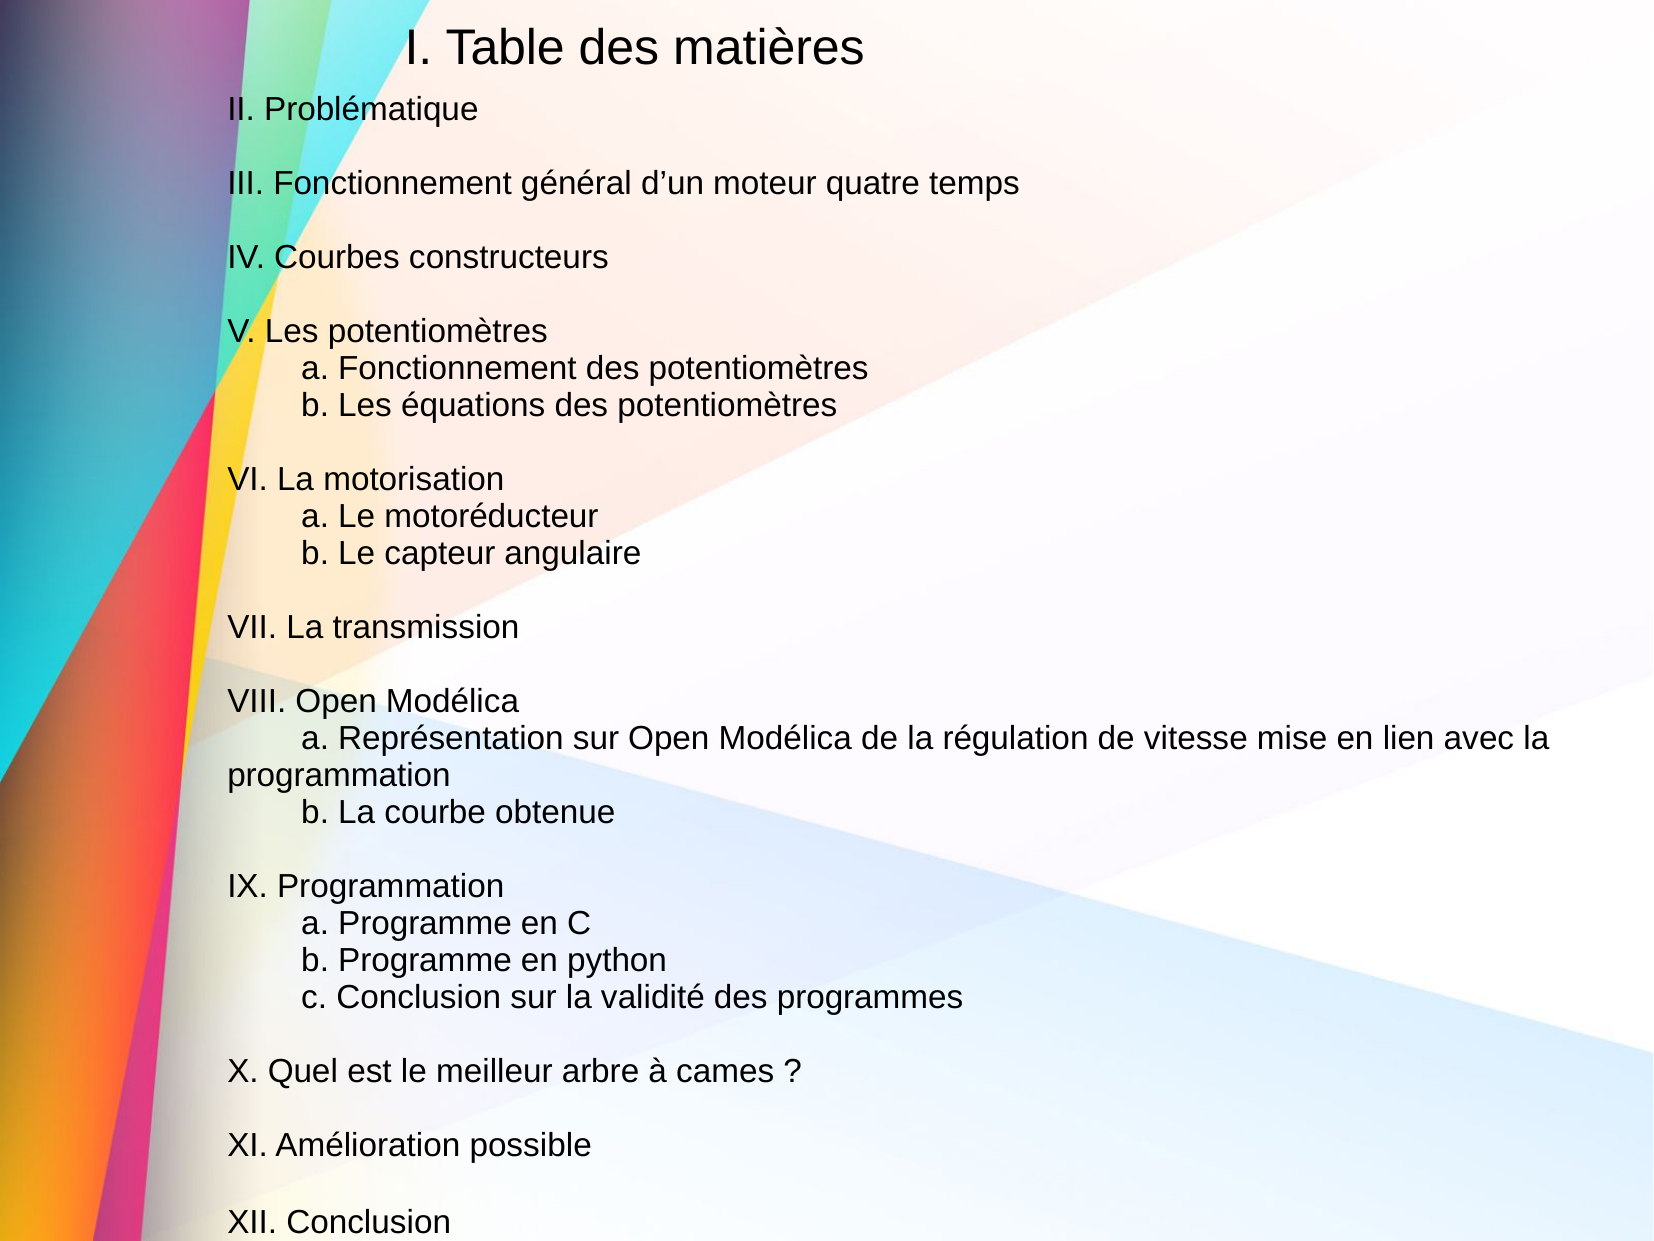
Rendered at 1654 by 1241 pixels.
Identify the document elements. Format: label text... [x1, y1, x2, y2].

picture [0, 0, 1654, 1241]
text_box I. Table des matières [389, 11, 1359, 82]
text_box II. Problématique III. Fonctionnement général d’un moteur quatre temps IV. Courbes constructeurs V. Les potentiomètres a. Fonctionnement des potentiomètres b. Les équations des potentiomètres VI. La motorisation a. Le motoréducteur b. Le capteur angulaire VII. La transmission VIII. Open Modélica a. Représentation sur Open Modélica de la régulation de vitesse mise en lien avec la programmation b. La courbe obtenue IX. Programmation a. Programme en C b. Programme en python c. Conclusion sur la validité des programmes X. Quel est le meilleur arbre à cames ? XI. Amélioration possible XII. Conclusion [212, 82, 1630, 1241]
